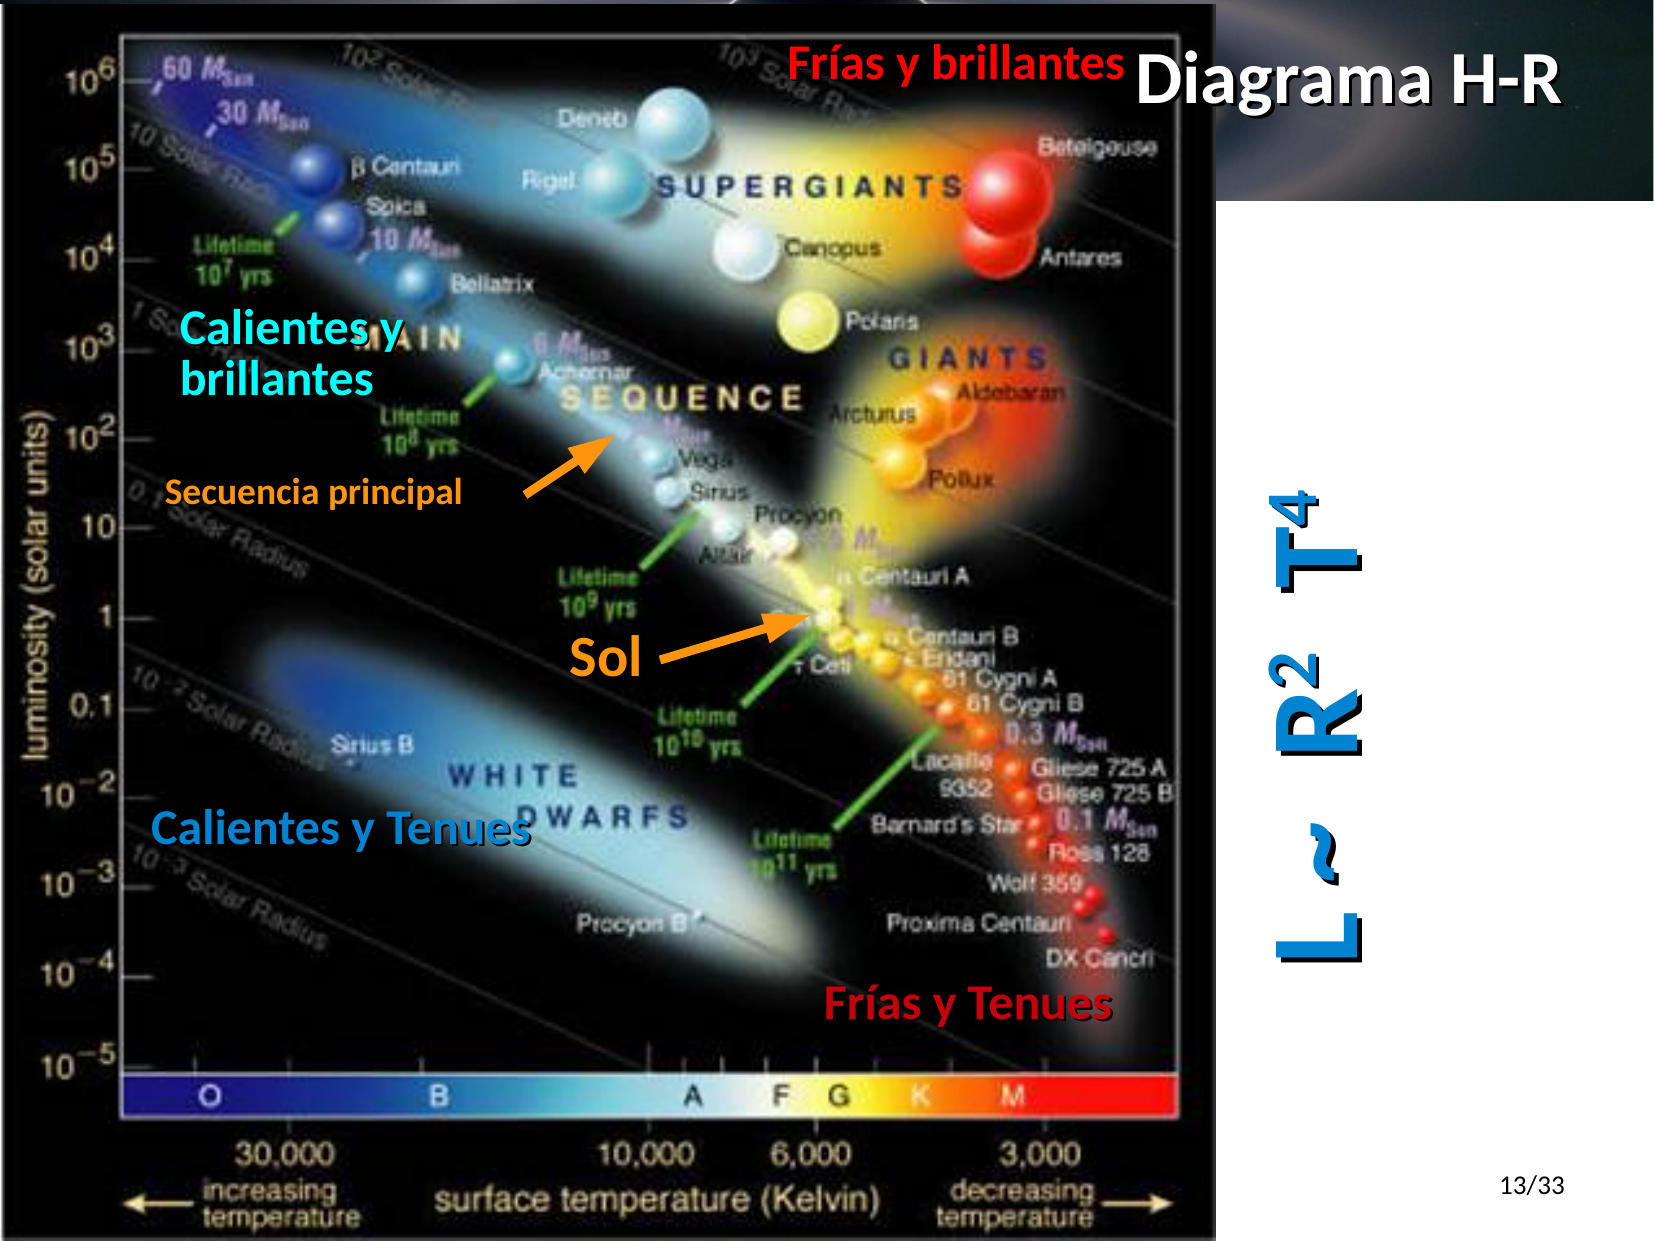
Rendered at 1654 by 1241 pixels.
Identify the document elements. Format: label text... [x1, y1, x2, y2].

text_box Calientes y brillantes [165, 300, 459, 427]
text_box Sol [555, 625, 676, 706]
text_box L ~ R2 T4 [1261, 397, 1426, 1036]
text_box Secuencia principal [150, 469, 650, 527]
text_box Frías y Tenues [809, 975, 1185, 1126]
picture [0, 0, 1654, 1241]
text_box Frías y brillantes [772, 34, 1201, 106]
text_box Calientes y Tenues [136, 799, 616, 871]
title Diagrama H-R [75, 19, 1564, 151]
